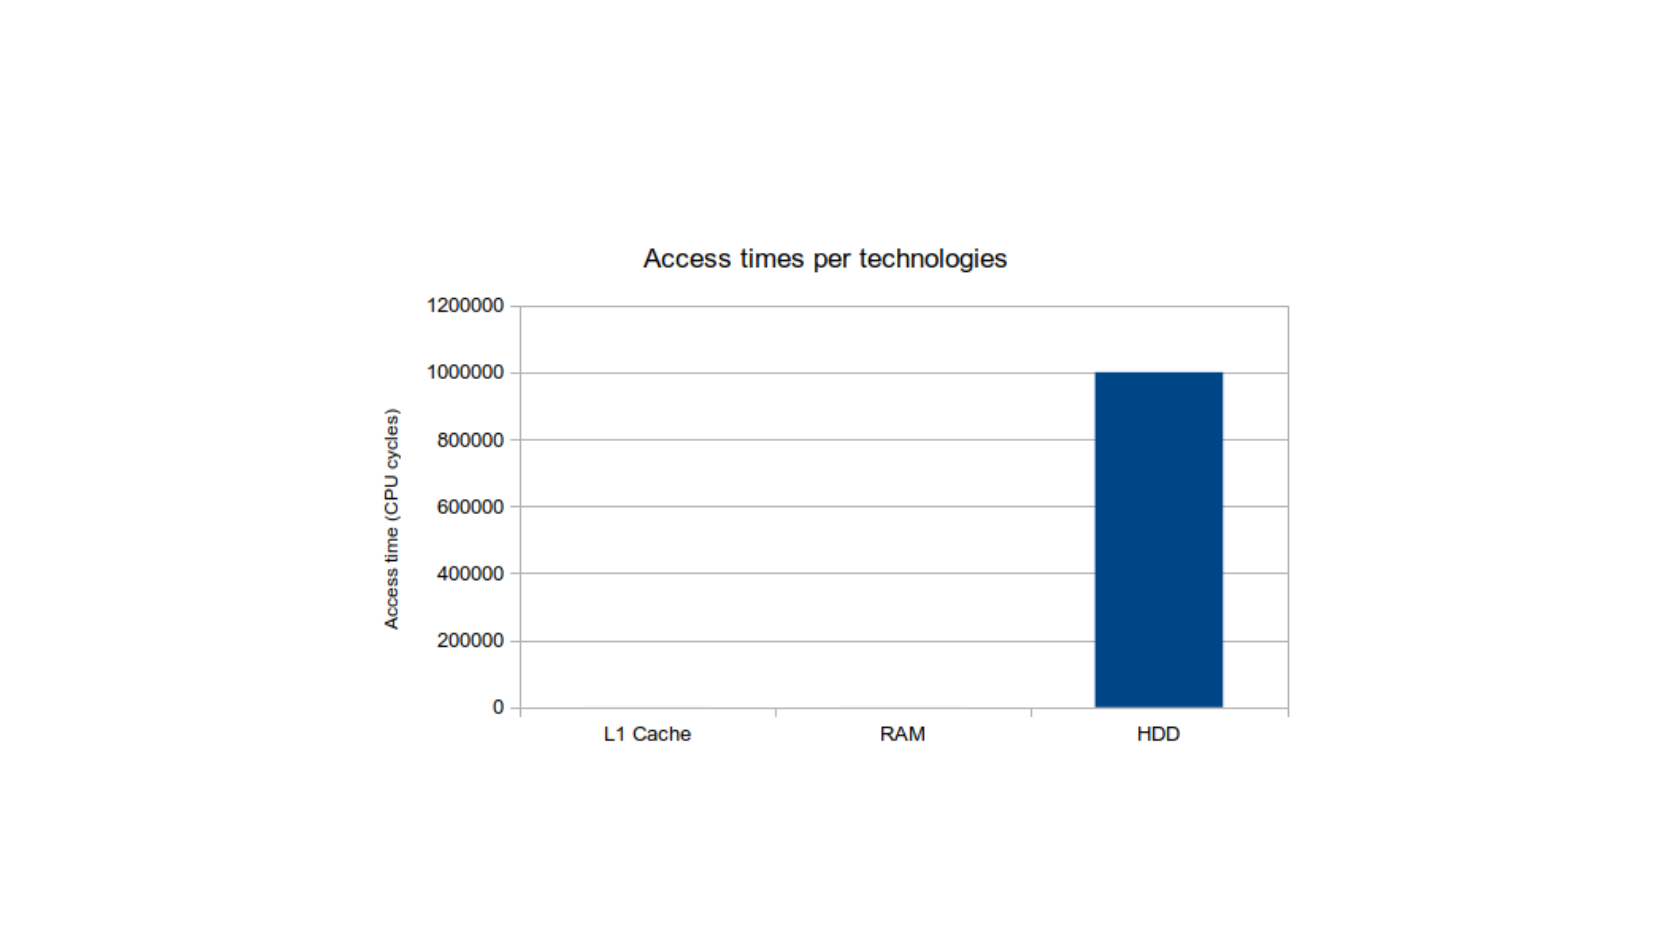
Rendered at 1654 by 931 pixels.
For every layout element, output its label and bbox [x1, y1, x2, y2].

picture [347, 217, 1307, 758]
